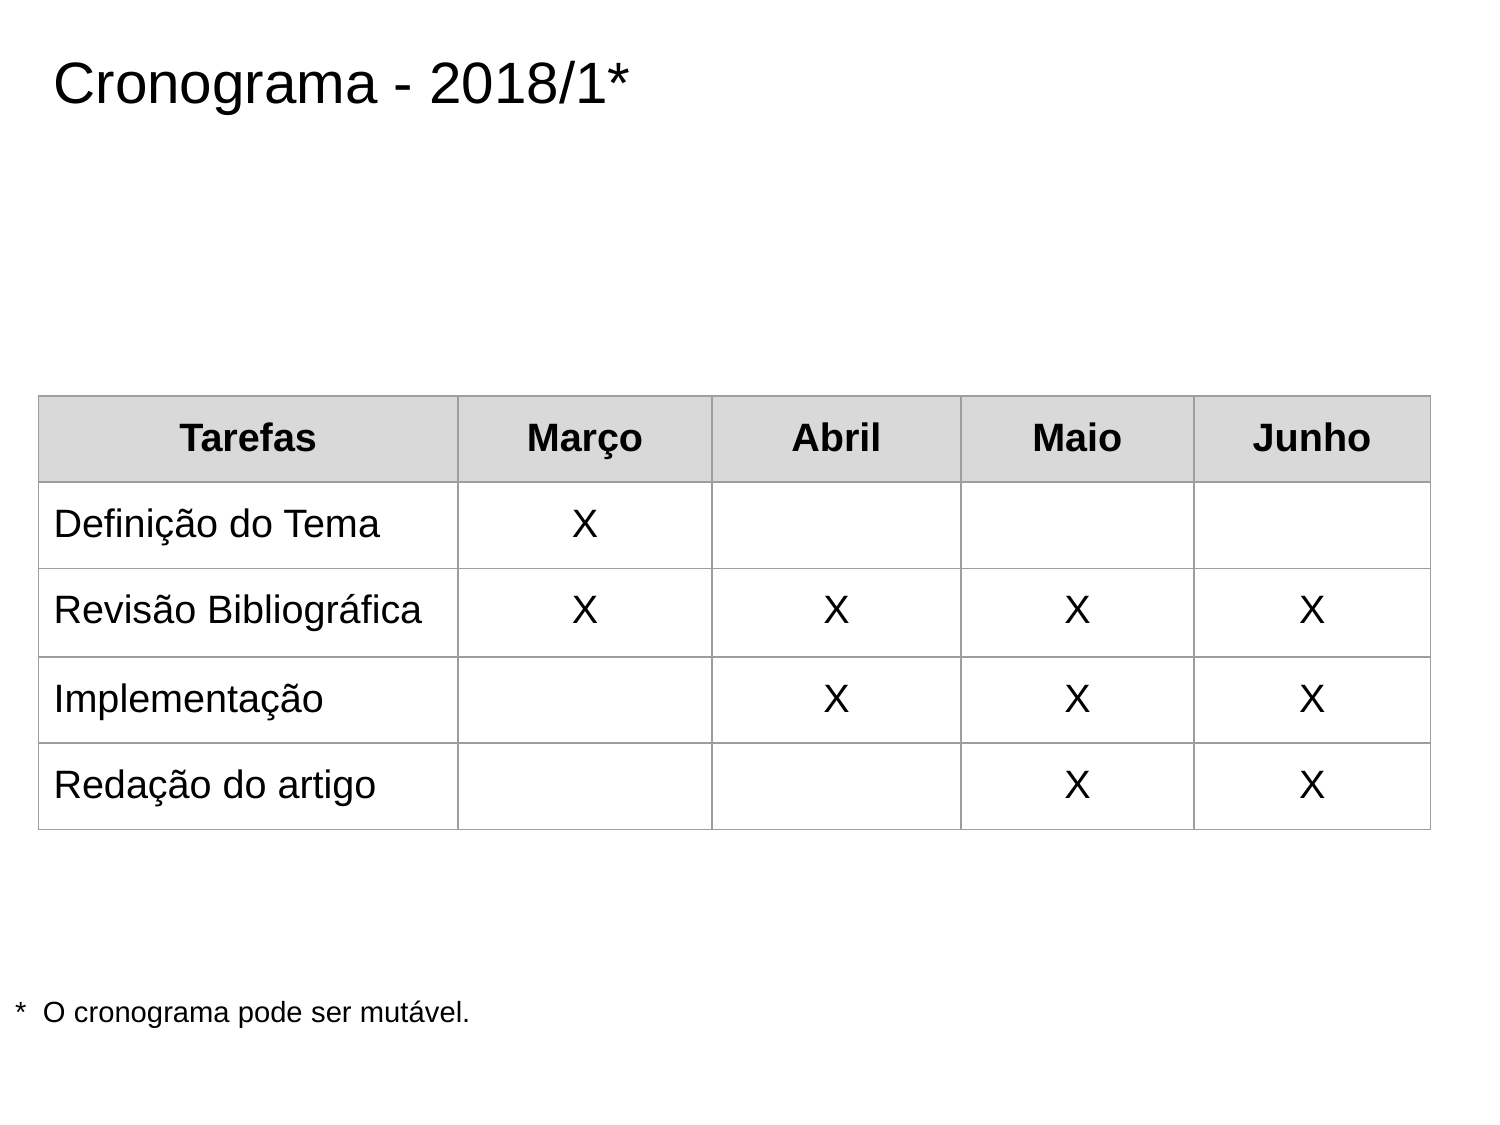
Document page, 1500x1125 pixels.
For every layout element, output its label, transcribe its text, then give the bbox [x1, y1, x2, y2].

table_cell X [962, 569, 1193, 656]
table_header Junho [1195, 397, 1430, 481]
table_cell [713, 744, 960, 829]
table_cell Redação do artigo [39, 744, 457, 829]
table_header Maio [962, 397, 1193, 481]
table_cell Definição do Tema [39, 483, 457, 568]
title Cronograma - 2018/1* [38, 30, 1471, 156]
table_cell X [1195, 569, 1430, 656]
table_cell X [962, 658, 1193, 742]
table_cell X [1195, 744, 1430, 829]
list * O cronograma pode ser mutável. [0, 978, 1500, 1125]
table_cell [1195, 483, 1430, 568]
table_cell X [713, 569, 960, 656]
table_header Março [459, 397, 711, 481]
table_cell [459, 658, 711, 742]
table_cell X [962, 744, 1193, 829]
table_cell Implementação [39, 658, 457, 742]
table_cell Revisão Bibliográfica [39, 569, 457, 656]
table_header Tarefas [39, 397, 457, 481]
table_cell [713, 483, 960, 568]
table_cell X [713, 658, 960, 742]
table_cell [962, 483, 1193, 568]
table_cell X [1195, 658, 1430, 742]
table_cell X [459, 483, 711, 568]
table_header Abril [713, 397, 960, 481]
table_cell X [459, 569, 711, 656]
table_cell [459, 744, 711, 829]
